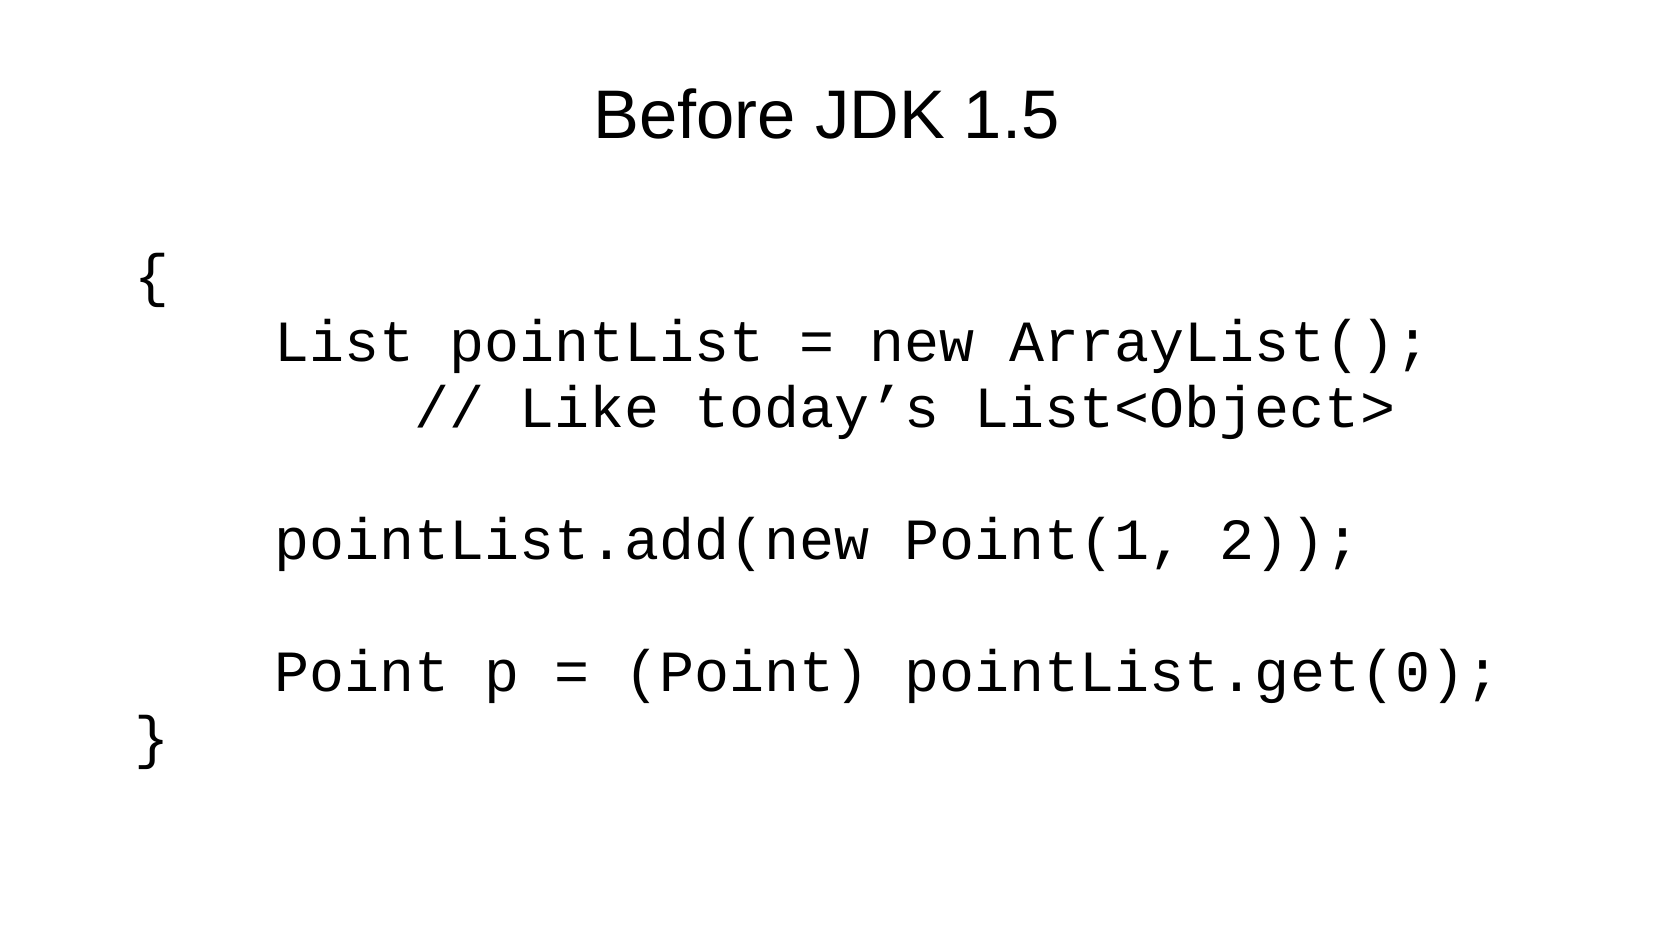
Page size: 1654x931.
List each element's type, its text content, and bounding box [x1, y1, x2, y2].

text_box { List pointList = new ArrayList(); // Like today’s List<Object> pointList.add(new Point(1, 2)); Point p = (Point) pointList.get(0); } [105, 224, 1530, 798]
title Before JDK 1.5 [82, 37, 1571, 193]
